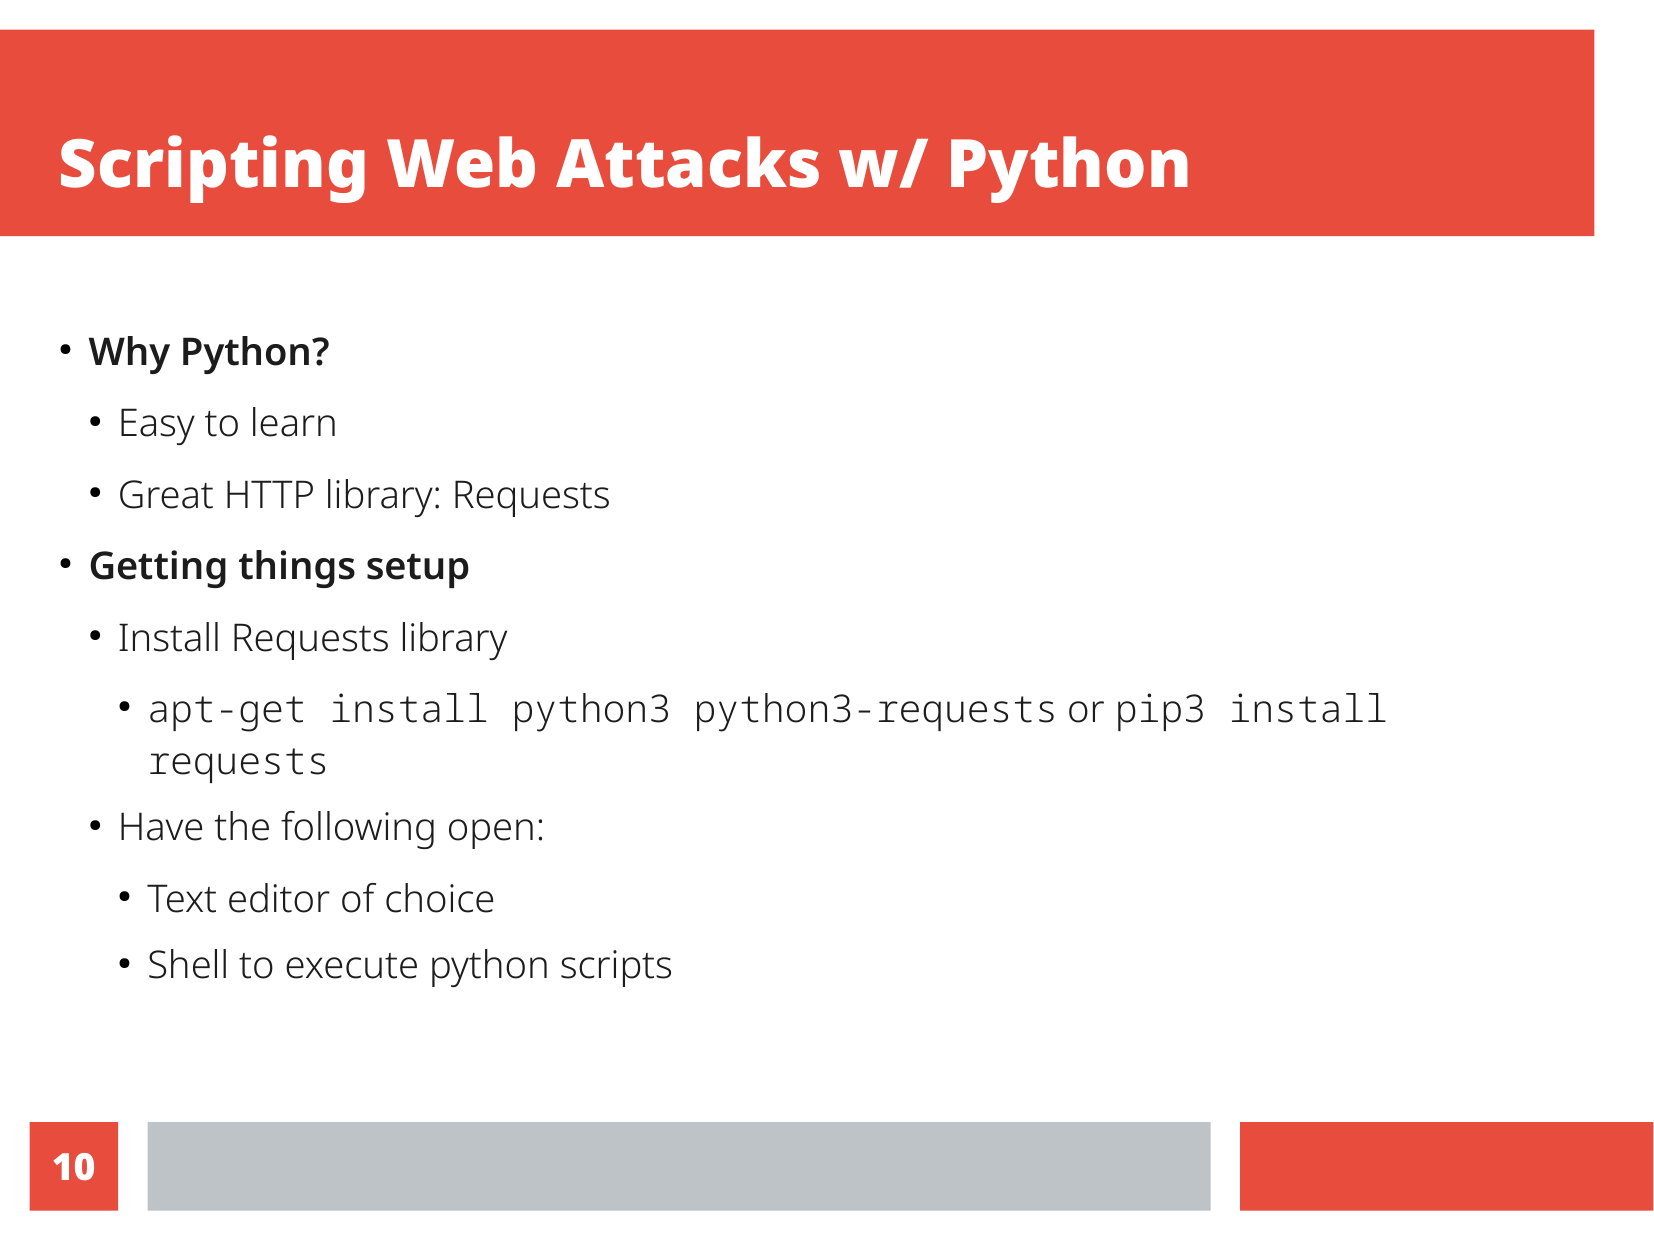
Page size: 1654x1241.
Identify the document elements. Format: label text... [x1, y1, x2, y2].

title Scripting Web Attacks w/ Python [59, 59, 1595, 207]
list Why Python? Easy to learn Great HTTP library: Requests Getting things setup Install Requests library apt-get install python3 python3-requests or pip3 install requests Have the following open: Text editor of choice Shell to execute python scripts [59, 324, 1565, 1066]
